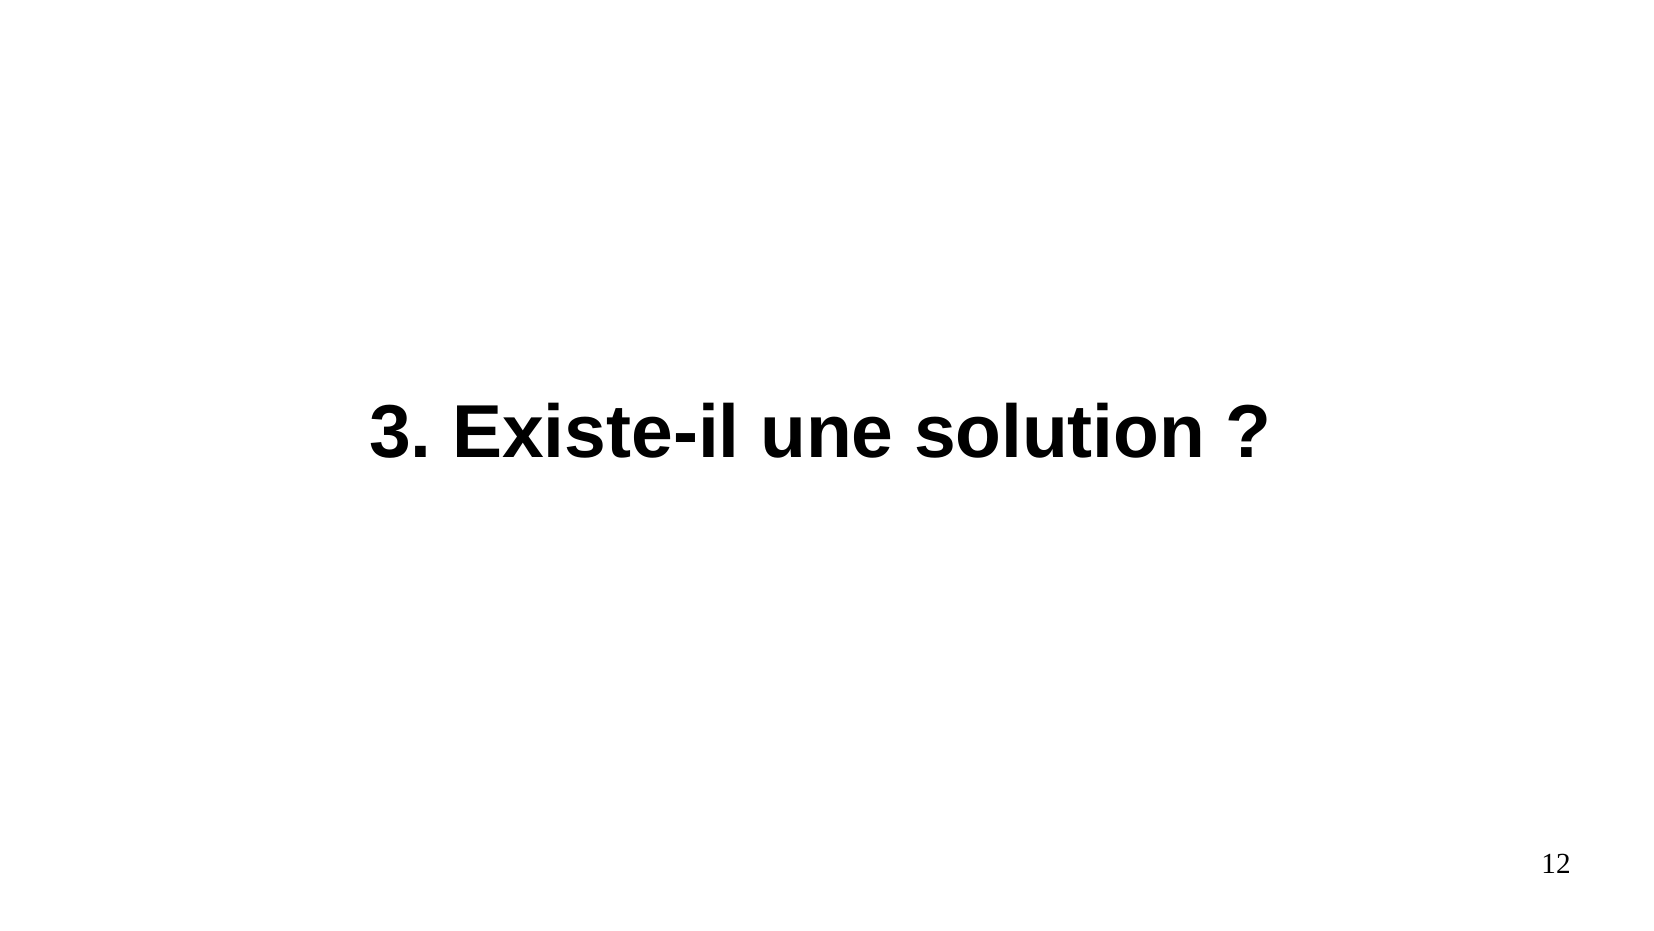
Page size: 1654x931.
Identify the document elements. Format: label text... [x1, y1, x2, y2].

title 3. Existe-il une solution ? [59, 354, 1548, 510]
